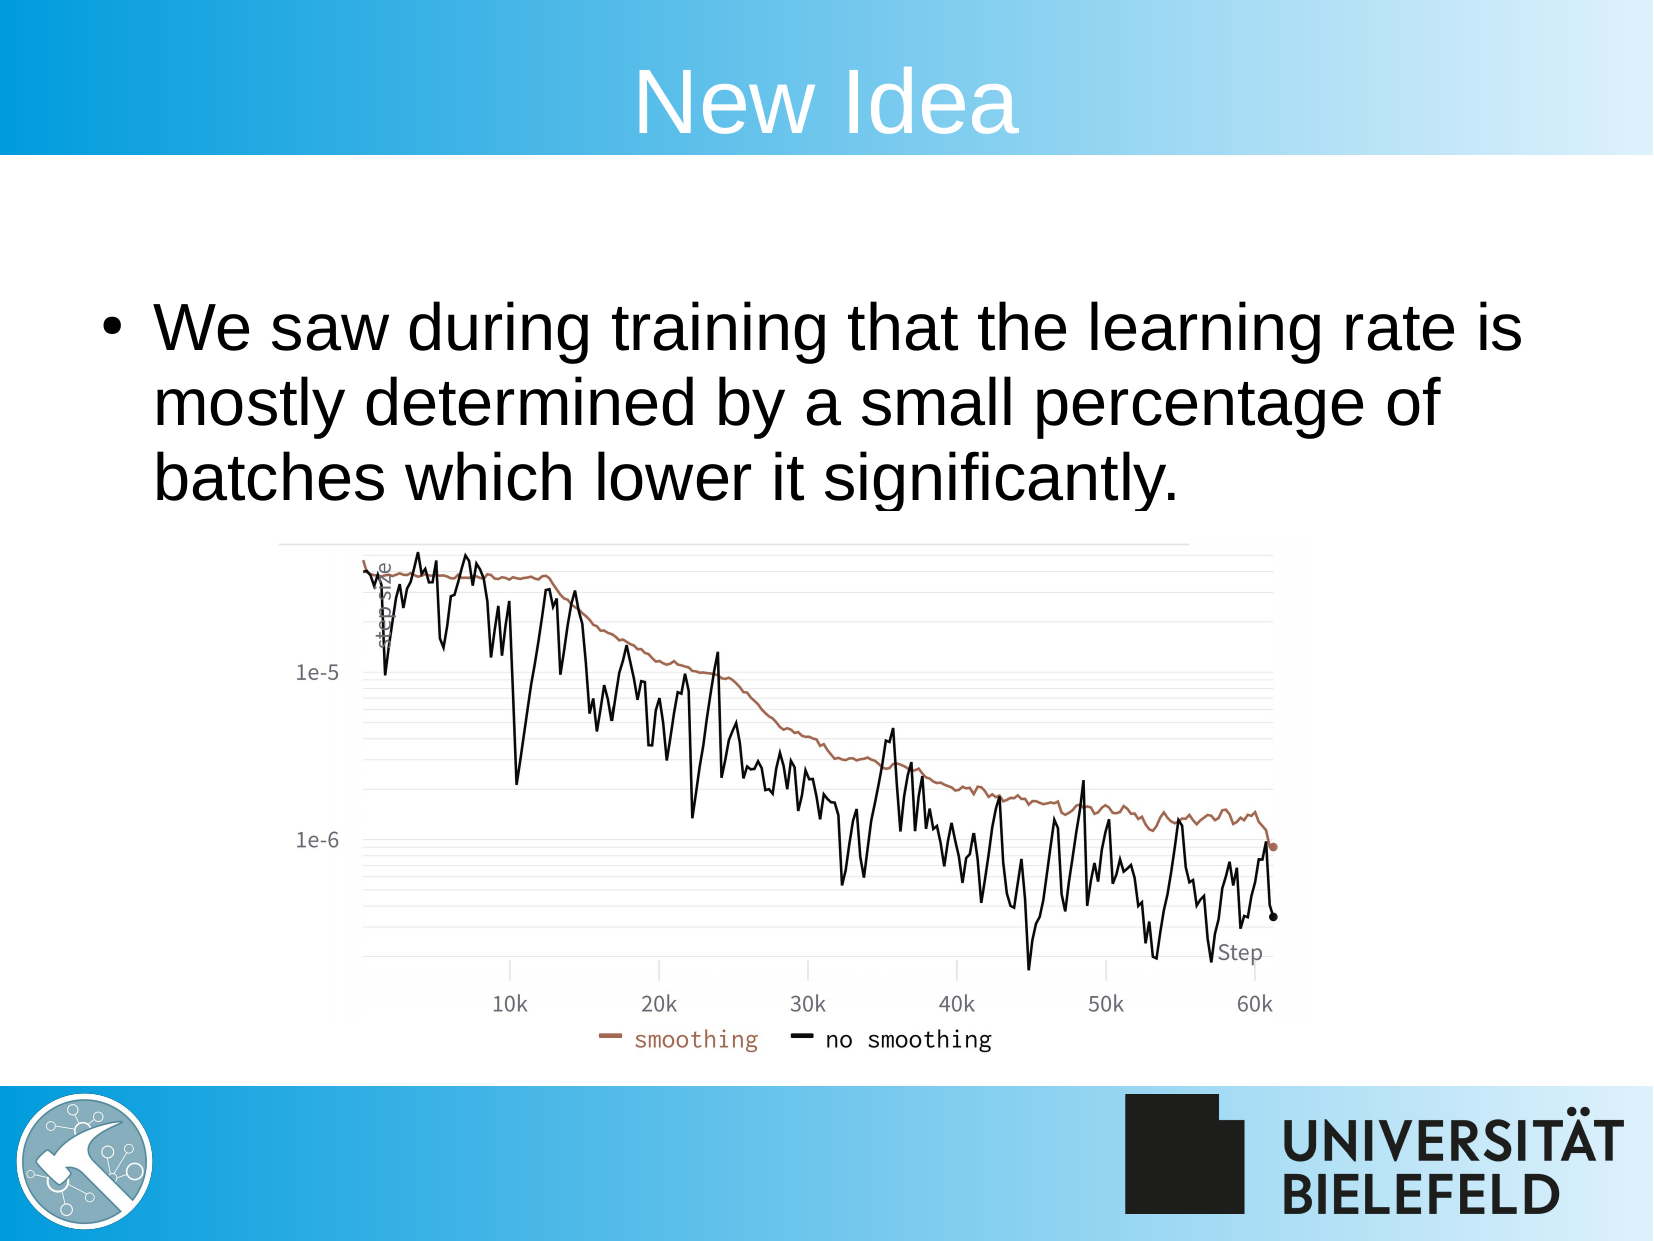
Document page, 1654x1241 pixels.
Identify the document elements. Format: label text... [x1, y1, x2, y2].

title New Idea [82, 49, 1571, 155]
picture [17, 1086, 153, 1241]
list We saw during training that the learning rate is mostly determined by a small percentage of batches which lower it significantly. [82, 290, 1571, 1010]
picture [251, 511, 1336, 1081]
picture [1125, 1094, 1624, 1214]
